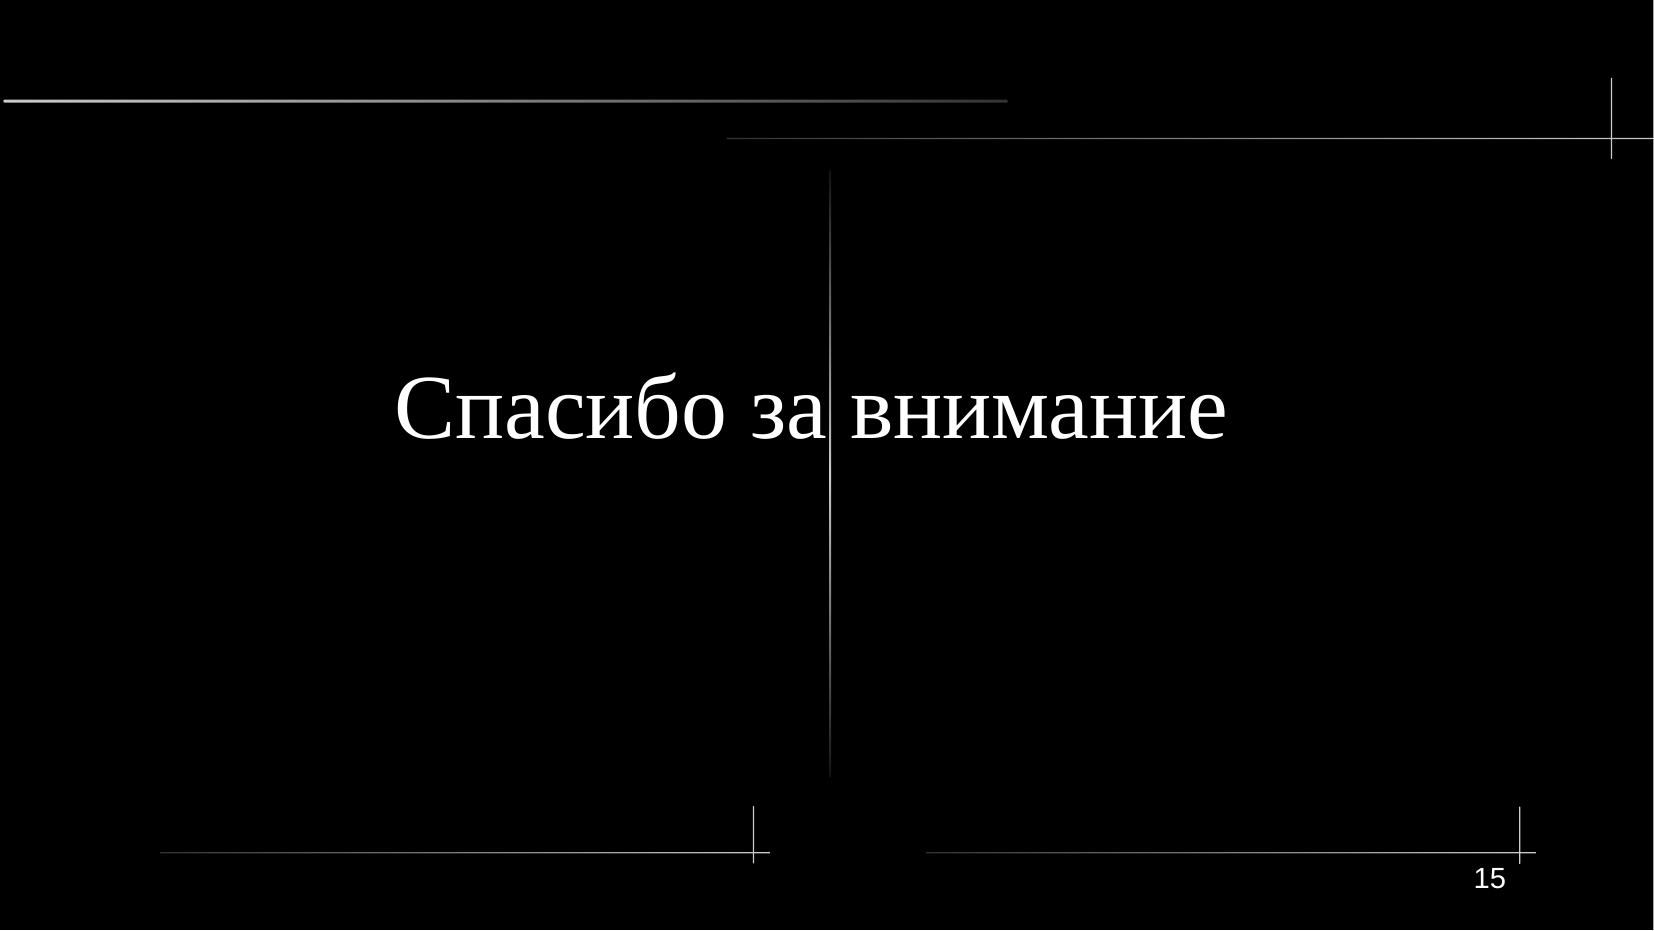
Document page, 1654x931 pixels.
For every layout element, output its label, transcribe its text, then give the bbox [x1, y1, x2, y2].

title Спасибо за внимание [29, 354, 1595, 461]
